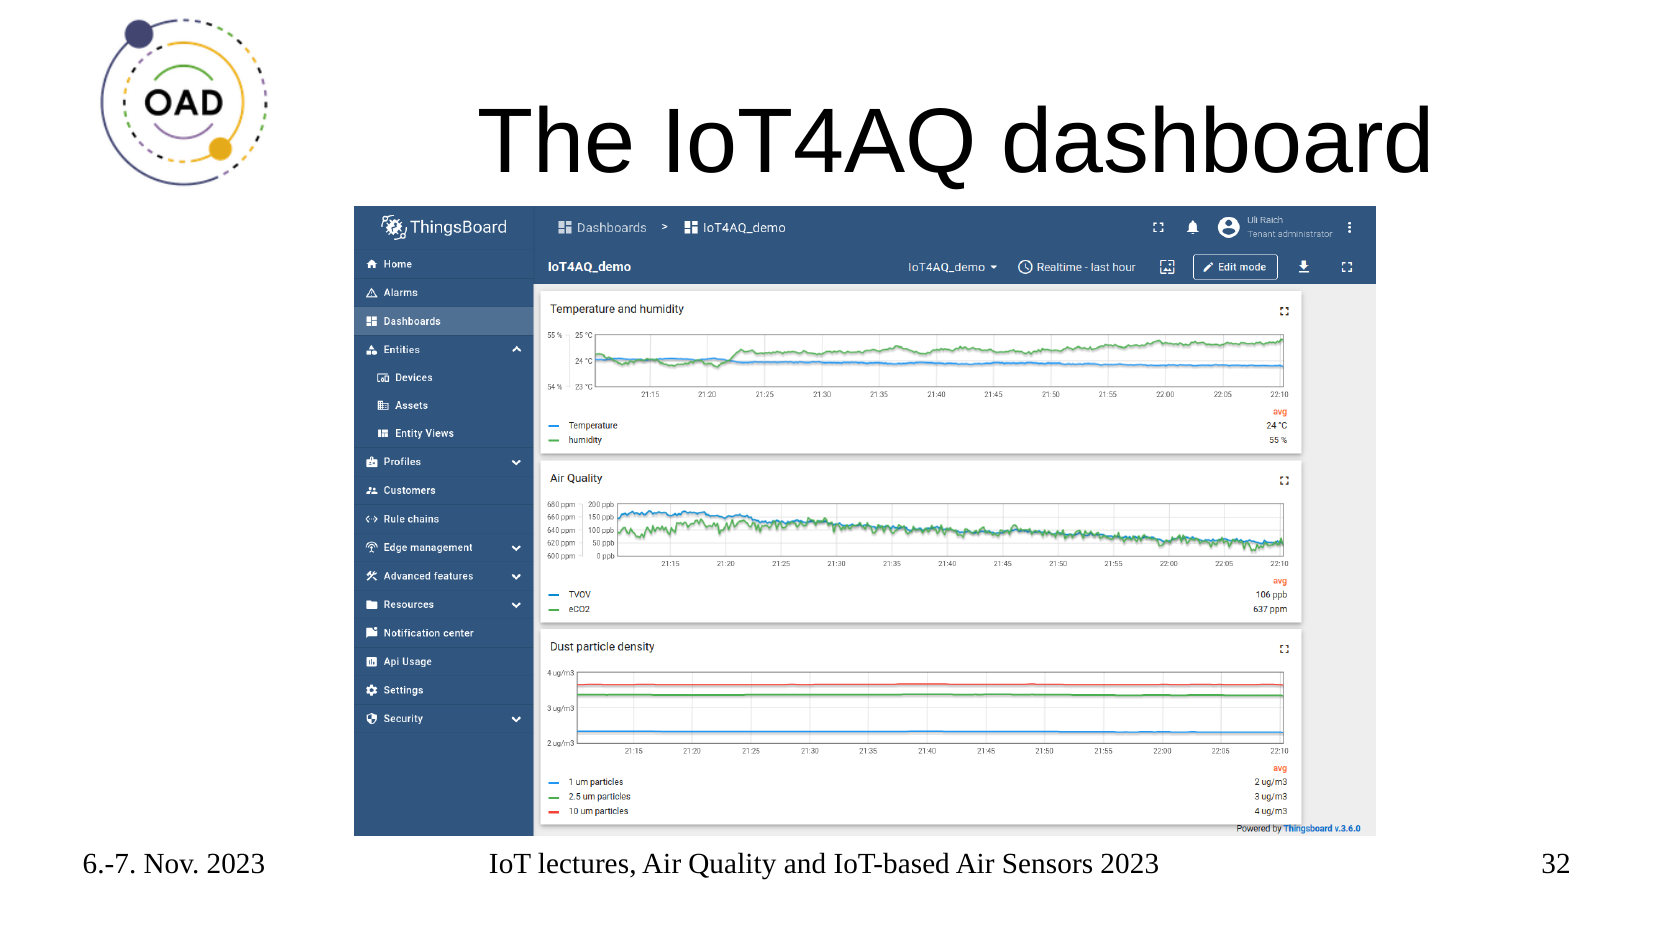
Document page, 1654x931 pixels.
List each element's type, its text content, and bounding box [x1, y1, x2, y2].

title The IoT4AQ dashboard [319, 59, 1595, 223]
picture [354, 206, 1376, 836]
picture [59, 4, 303, 207]
